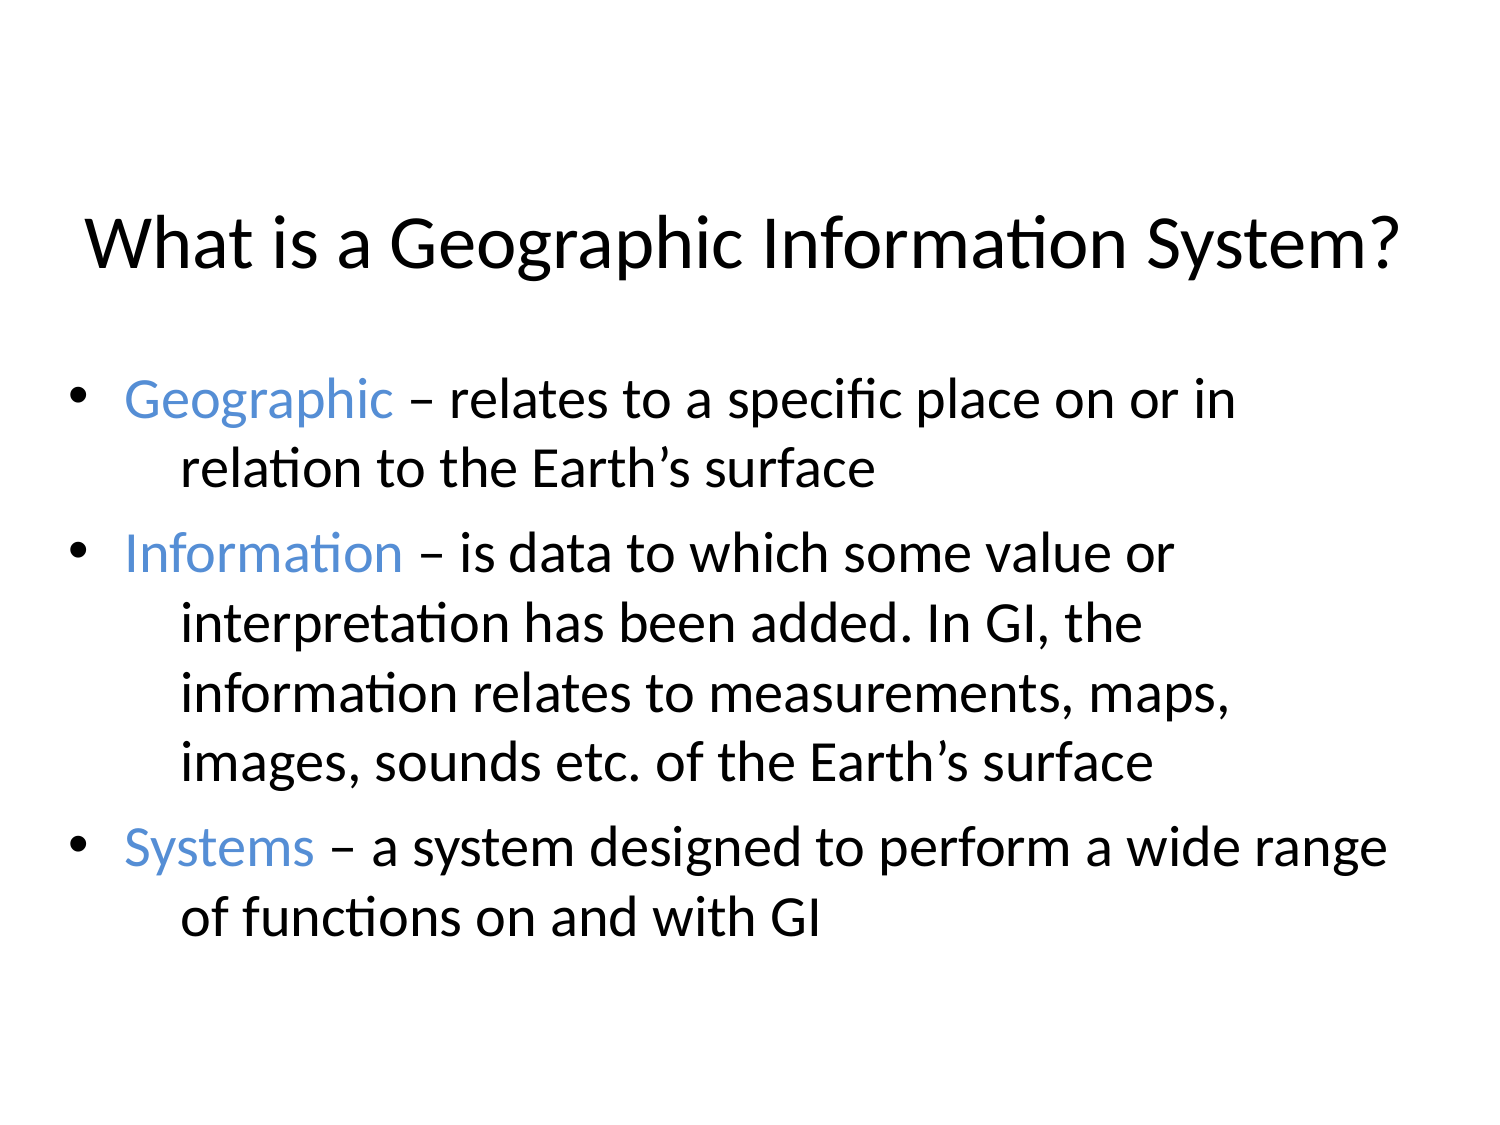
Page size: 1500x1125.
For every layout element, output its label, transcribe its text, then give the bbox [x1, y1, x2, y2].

list Geographic – relates to a specific place on or in relation to the Earth’s surface Information – is data to which some value or interpretation has been added. In GI, the information relates to measurements, maps, images, sounds etc. of the Earth’s surface Systems – a system designed to perform a wide range of functions on and with GI [53, 352, 1436, 1125]
title What is a Geographic Information System? [17, 173, 1471, 303]
